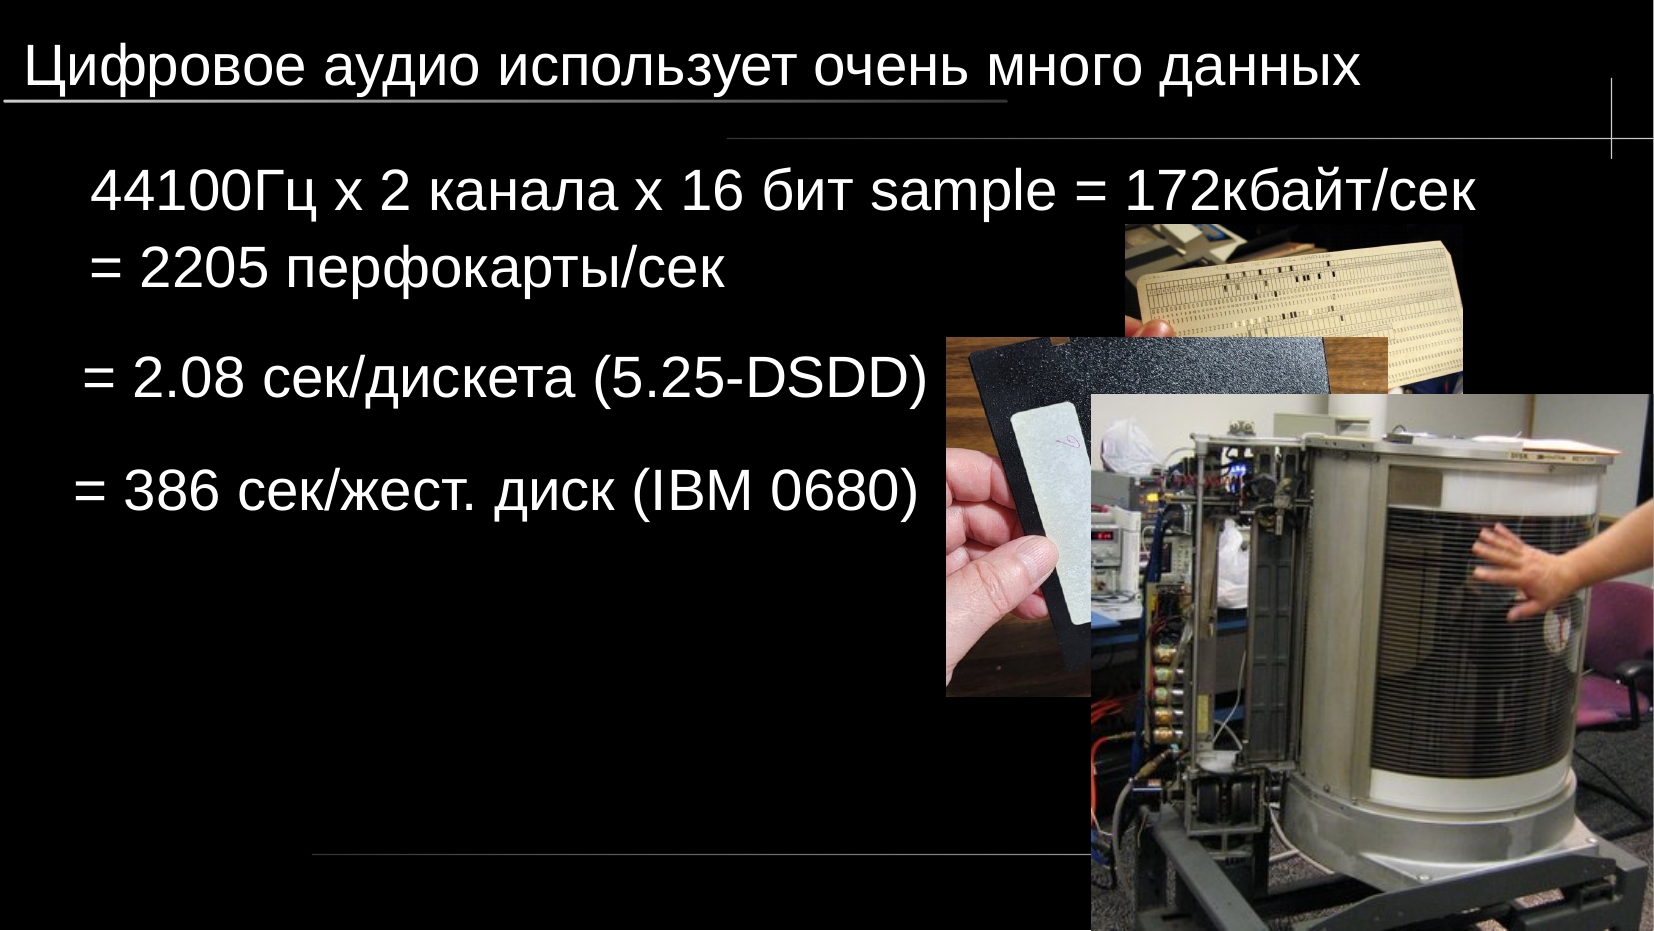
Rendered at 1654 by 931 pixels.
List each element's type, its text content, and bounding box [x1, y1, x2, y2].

text_box 44100Гц x 2 канала x 16 бит sample = 172кбайт/cек [76, 150, 1483, 224]
text_box = 2205 перфокарты/cек [75, 226, 751, 337]
title Цифровое аудио использует очень много данных [23, 11, 1589, 119]
text_box = 386 сек/жест. диск (IBM 0680) [58, 450, 938, 524]
text_box = 2.08 сек/дискета (5.25-DSDD) [67, 337, 947, 411]
picture [946, 224, 1654, 931]
